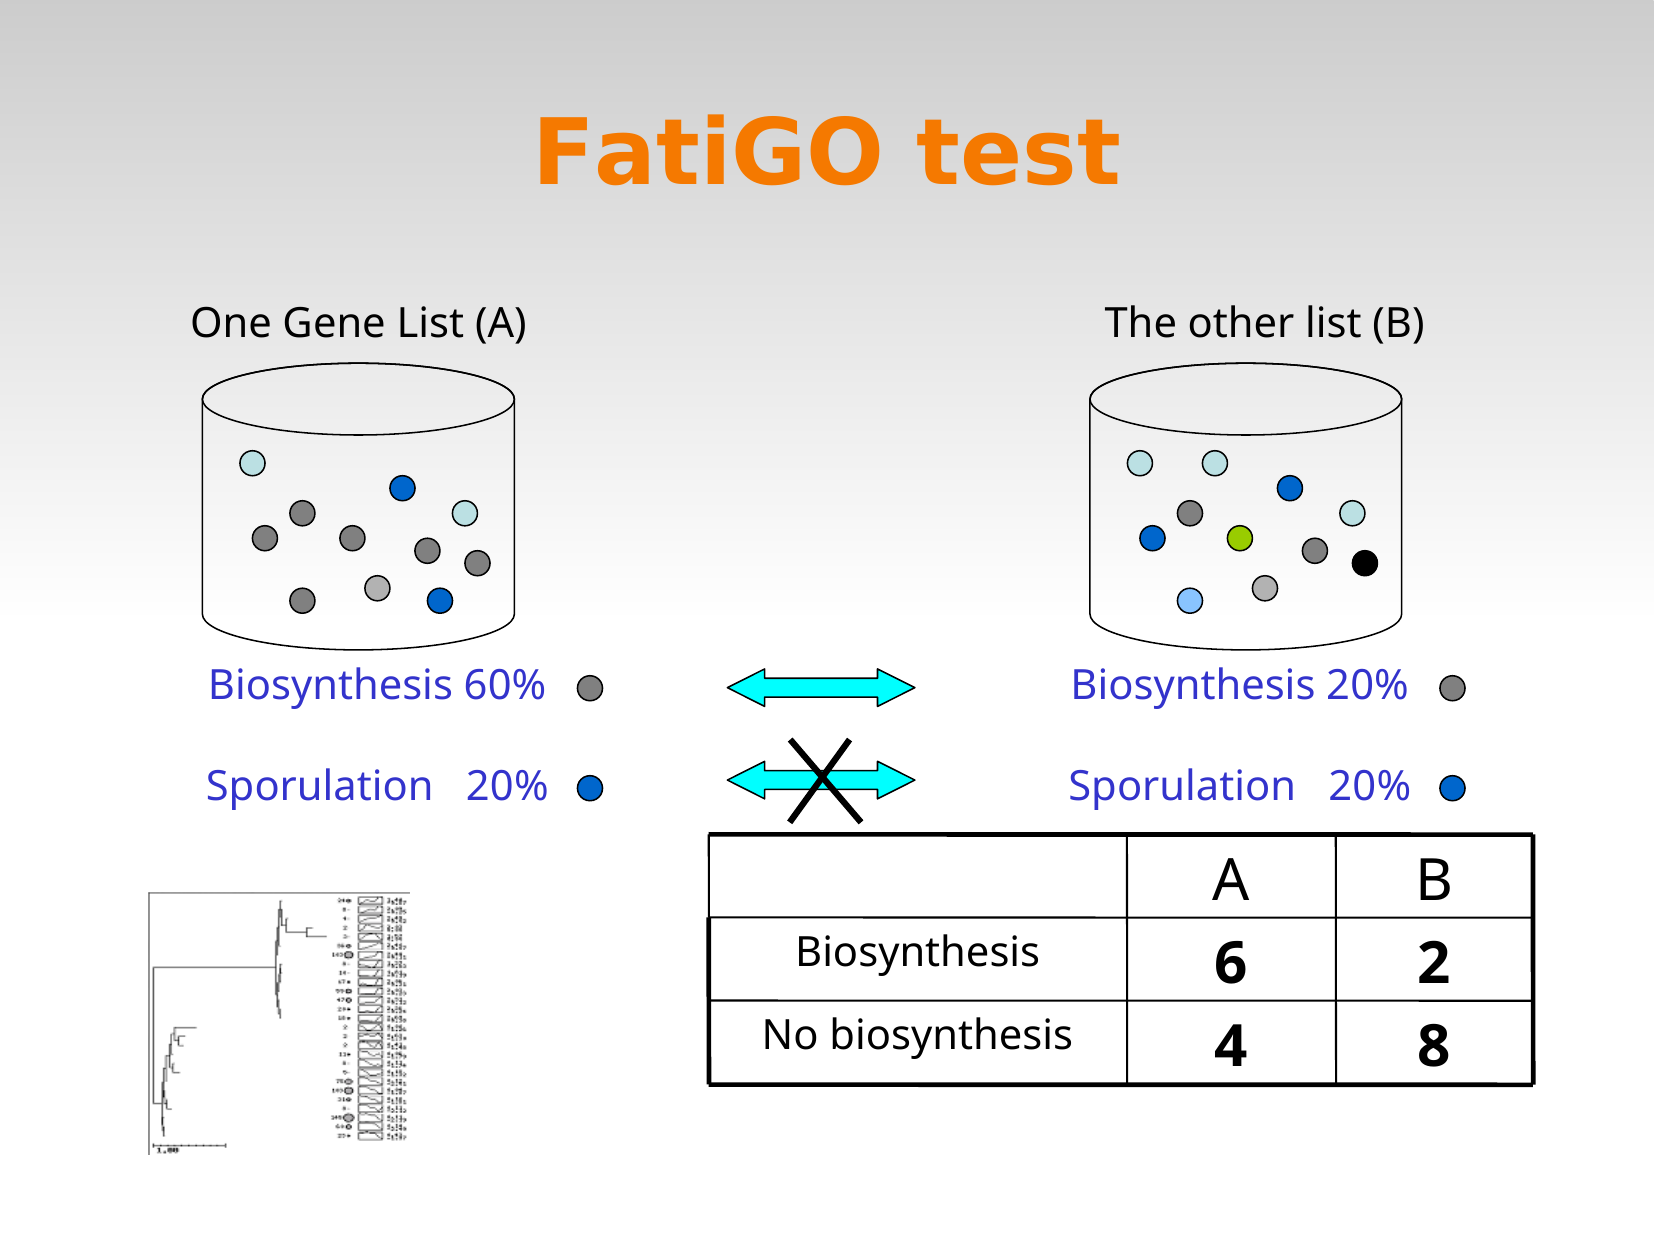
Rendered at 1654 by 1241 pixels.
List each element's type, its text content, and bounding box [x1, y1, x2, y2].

text_box [577, 775, 603, 801]
text_box Biosynthesis 20% [1055, 650, 1425, 717]
text_box [1302, 538, 1328, 564]
text_box No biosynthesis [746, 1002, 1089, 1067]
text_box Sporulation 20% [1053, 750, 1427, 817]
text_box [289, 500, 315, 526]
text_box 4 [1199, 1003, 1263, 1082]
text_box [1177, 588, 1203, 614]
text_box Biosynthesis [780, 919, 1056, 983]
text_box B [1400, 837, 1468, 916]
text_box Sporulation 20% [191, 750, 564, 817]
text_box [1439, 675, 1466, 701]
text_box [1252, 575, 1278, 601]
text_box [1139, 525, 1166, 551]
text_box [1227, 525, 1253, 551]
text_box [1352, 550, 1378, 576]
text_box [1277, 475, 1303, 501]
text_box 8 [1402, 1003, 1466, 1082]
text_box [727, 761, 817, 799]
text_box Biosynthesis 60% [193, 650, 562, 717]
text_box [1127, 450, 1153, 476]
text_box 2 [1402, 920, 1466, 999]
text_box [1439, 775, 1466, 801]
text_box [1177, 500, 1203, 526]
text_box [339, 525, 365, 551]
text_box The other list (B)‏ [1089, 288, 1440, 354]
text_box [727, 668, 915, 707]
text_box 6 [1199, 920, 1263, 999]
text_box [389, 475, 416, 501]
text_box [252, 525, 278, 551]
text_box One Gene List (A)‏ [175, 288, 542, 354]
picture [147, 892, 411, 1155]
text_box [452, 500, 478, 526]
text_box [289, 588, 315, 614]
text_box [828, 761, 915, 799]
text_box A [1197, 837, 1265, 916]
text_box [818, 784, 828, 790]
text_box [1339, 500, 1365, 526]
text_box [414, 538, 440, 564]
text_box [577, 675, 603, 701]
text_box [464, 550, 491, 576]
text_box [427, 588, 453, 614]
text_box [364, 575, 390, 601]
title FatiGO test [82, 49, 1571, 257]
text_box [239, 450, 266, 476]
text_box [1202, 450, 1228, 476]
